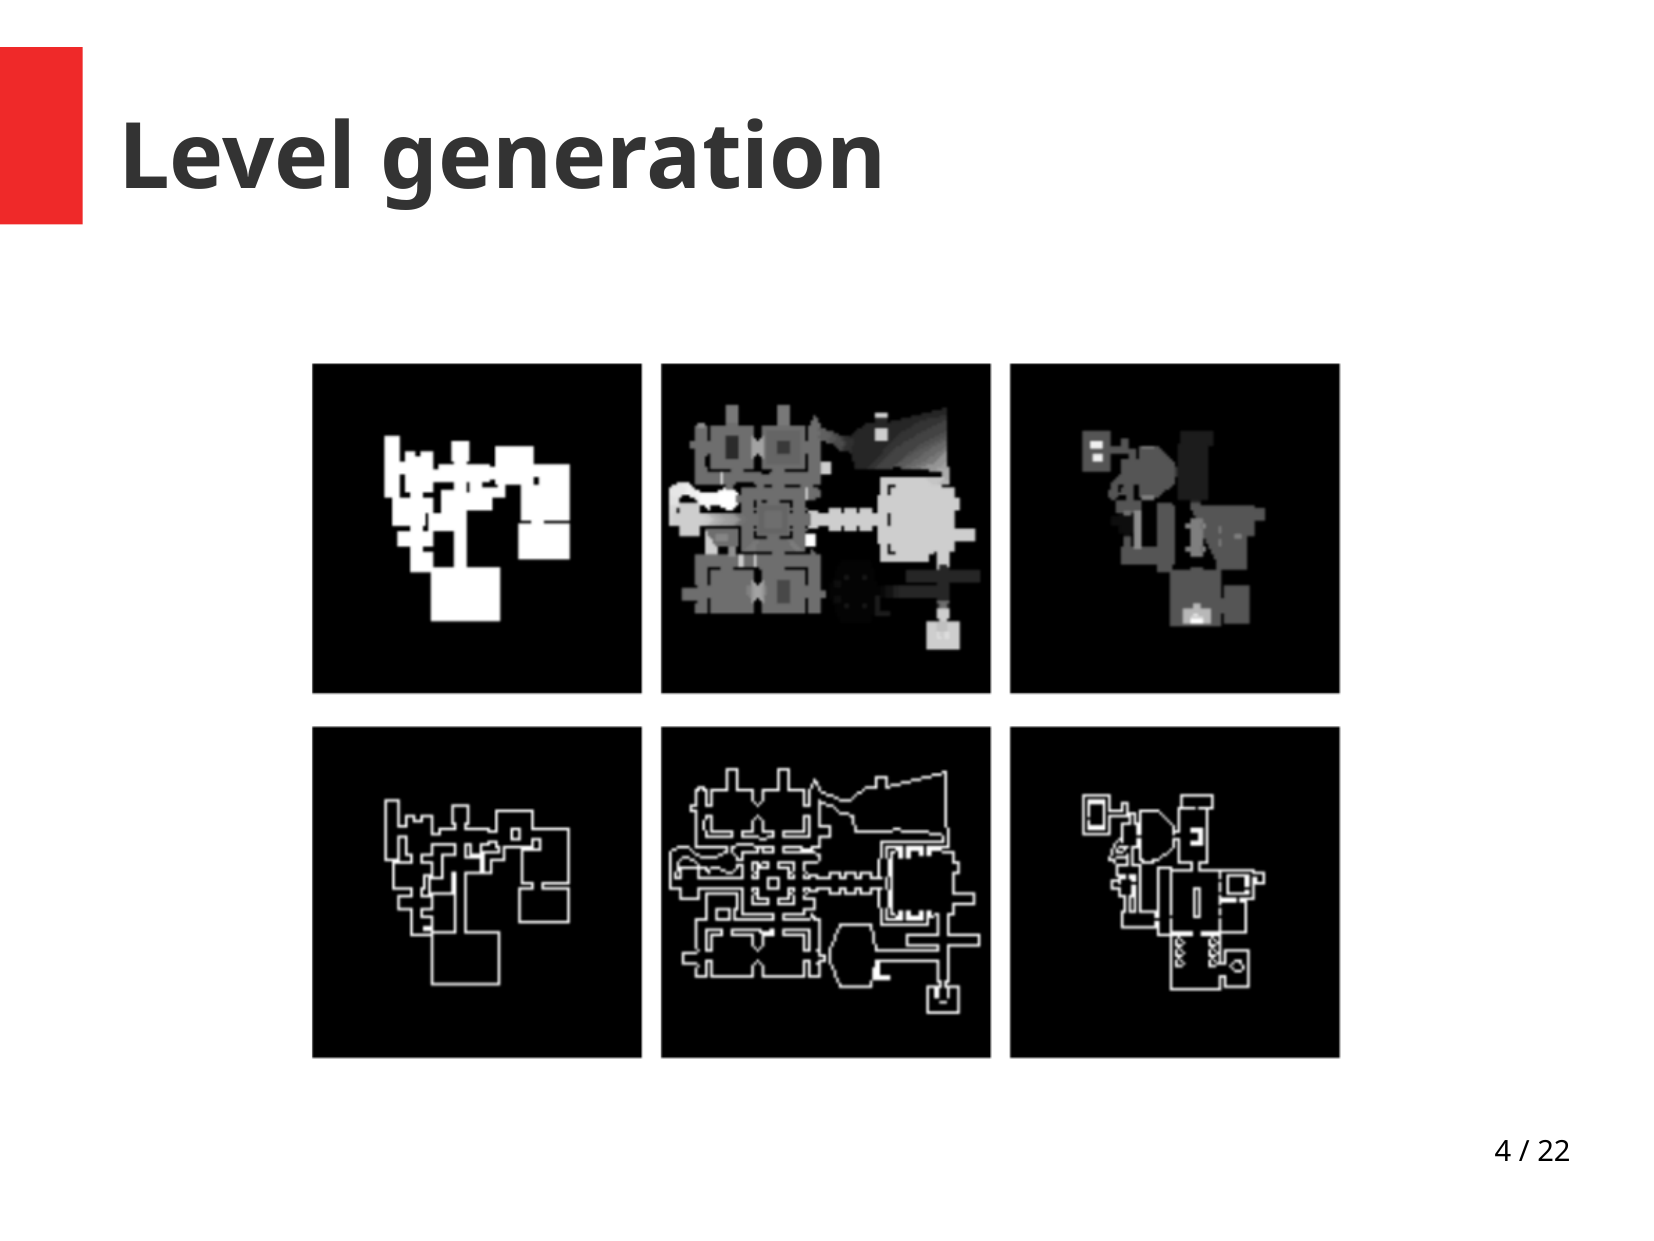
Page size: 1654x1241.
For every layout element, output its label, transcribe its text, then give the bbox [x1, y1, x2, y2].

title Level generation [118, 49, 1571, 257]
picture [304, 354, 1349, 1074]
